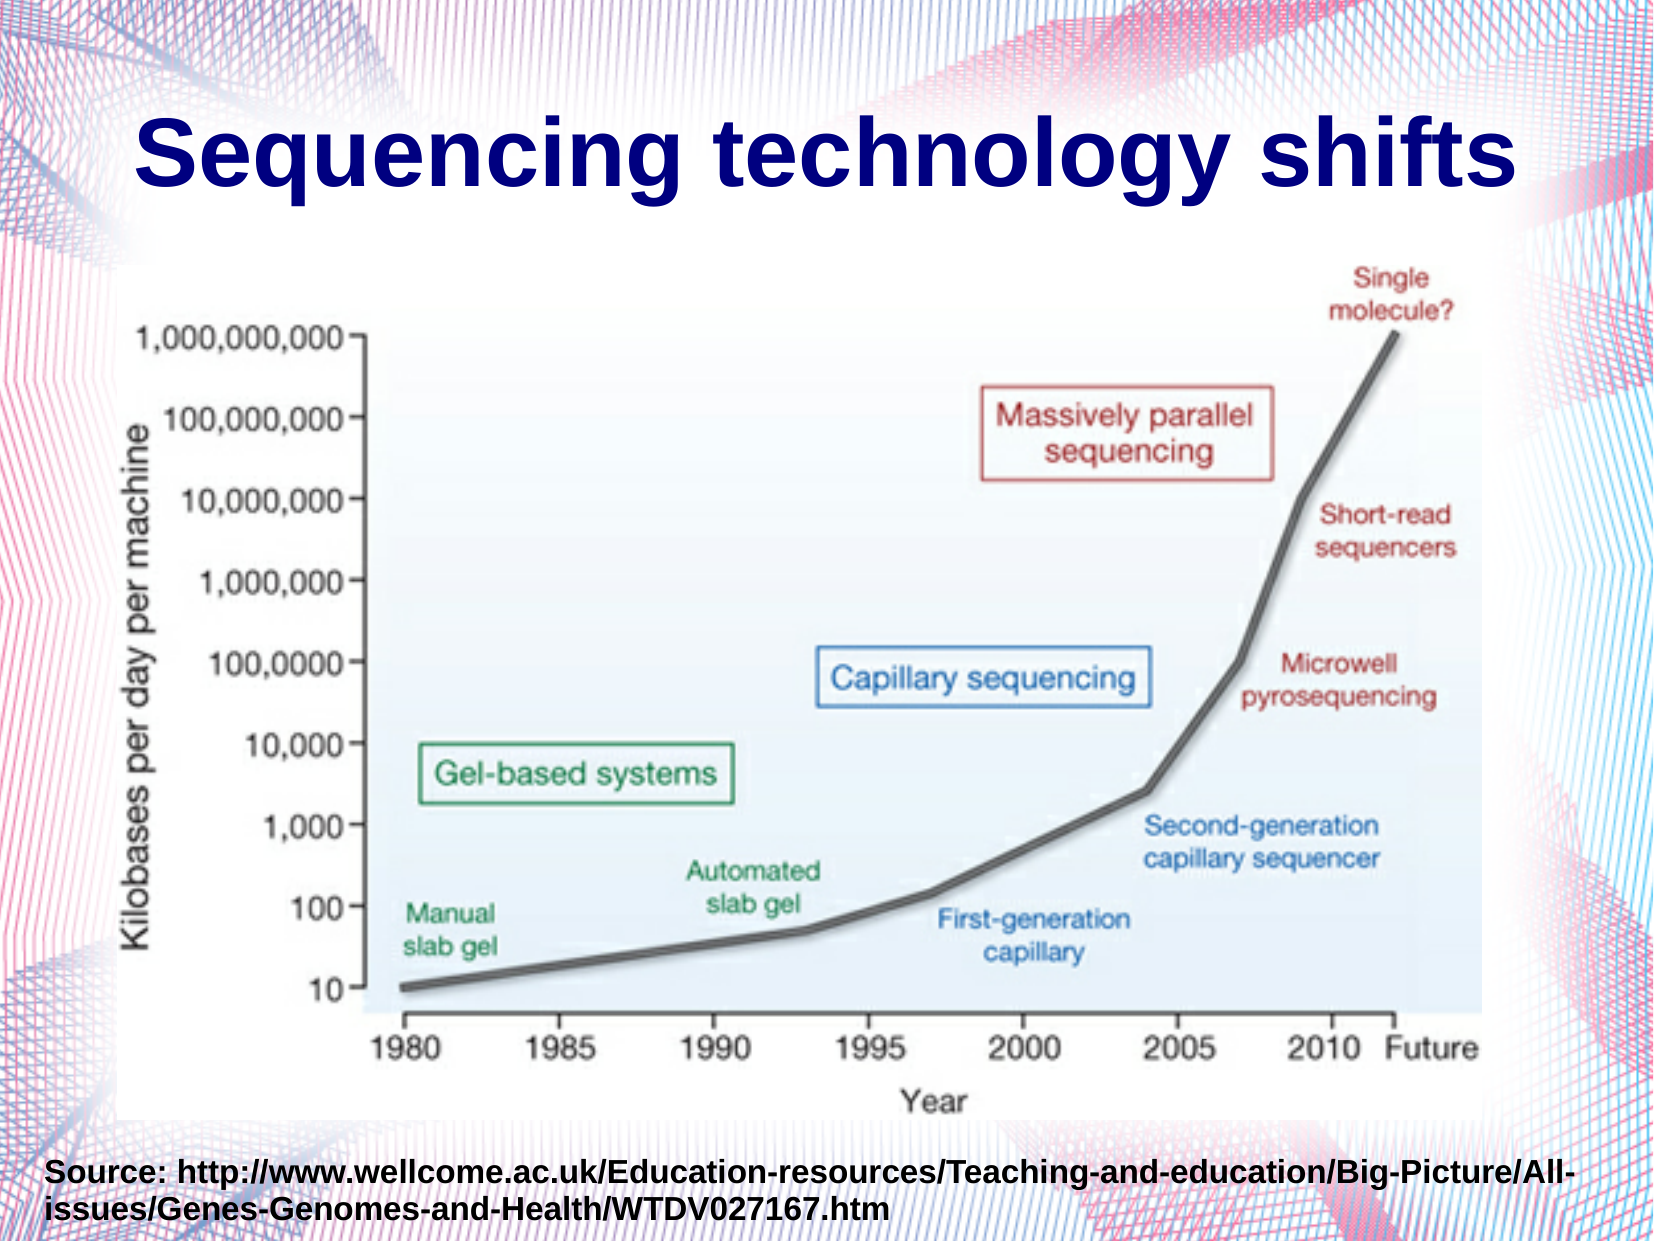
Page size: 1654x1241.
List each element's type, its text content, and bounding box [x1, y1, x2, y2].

text_box Source: http://www.wellcome.ac.uk/Education-resources/Teaching-and-education/Big-Picture/All-issues/Genes-Genomes-and-Health/WTDV027167.htm [29, 1145, 1624, 1238]
title Sequencing technology shifts [82, 49, 1571, 257]
picture [0, 0, 1654, 1241]
